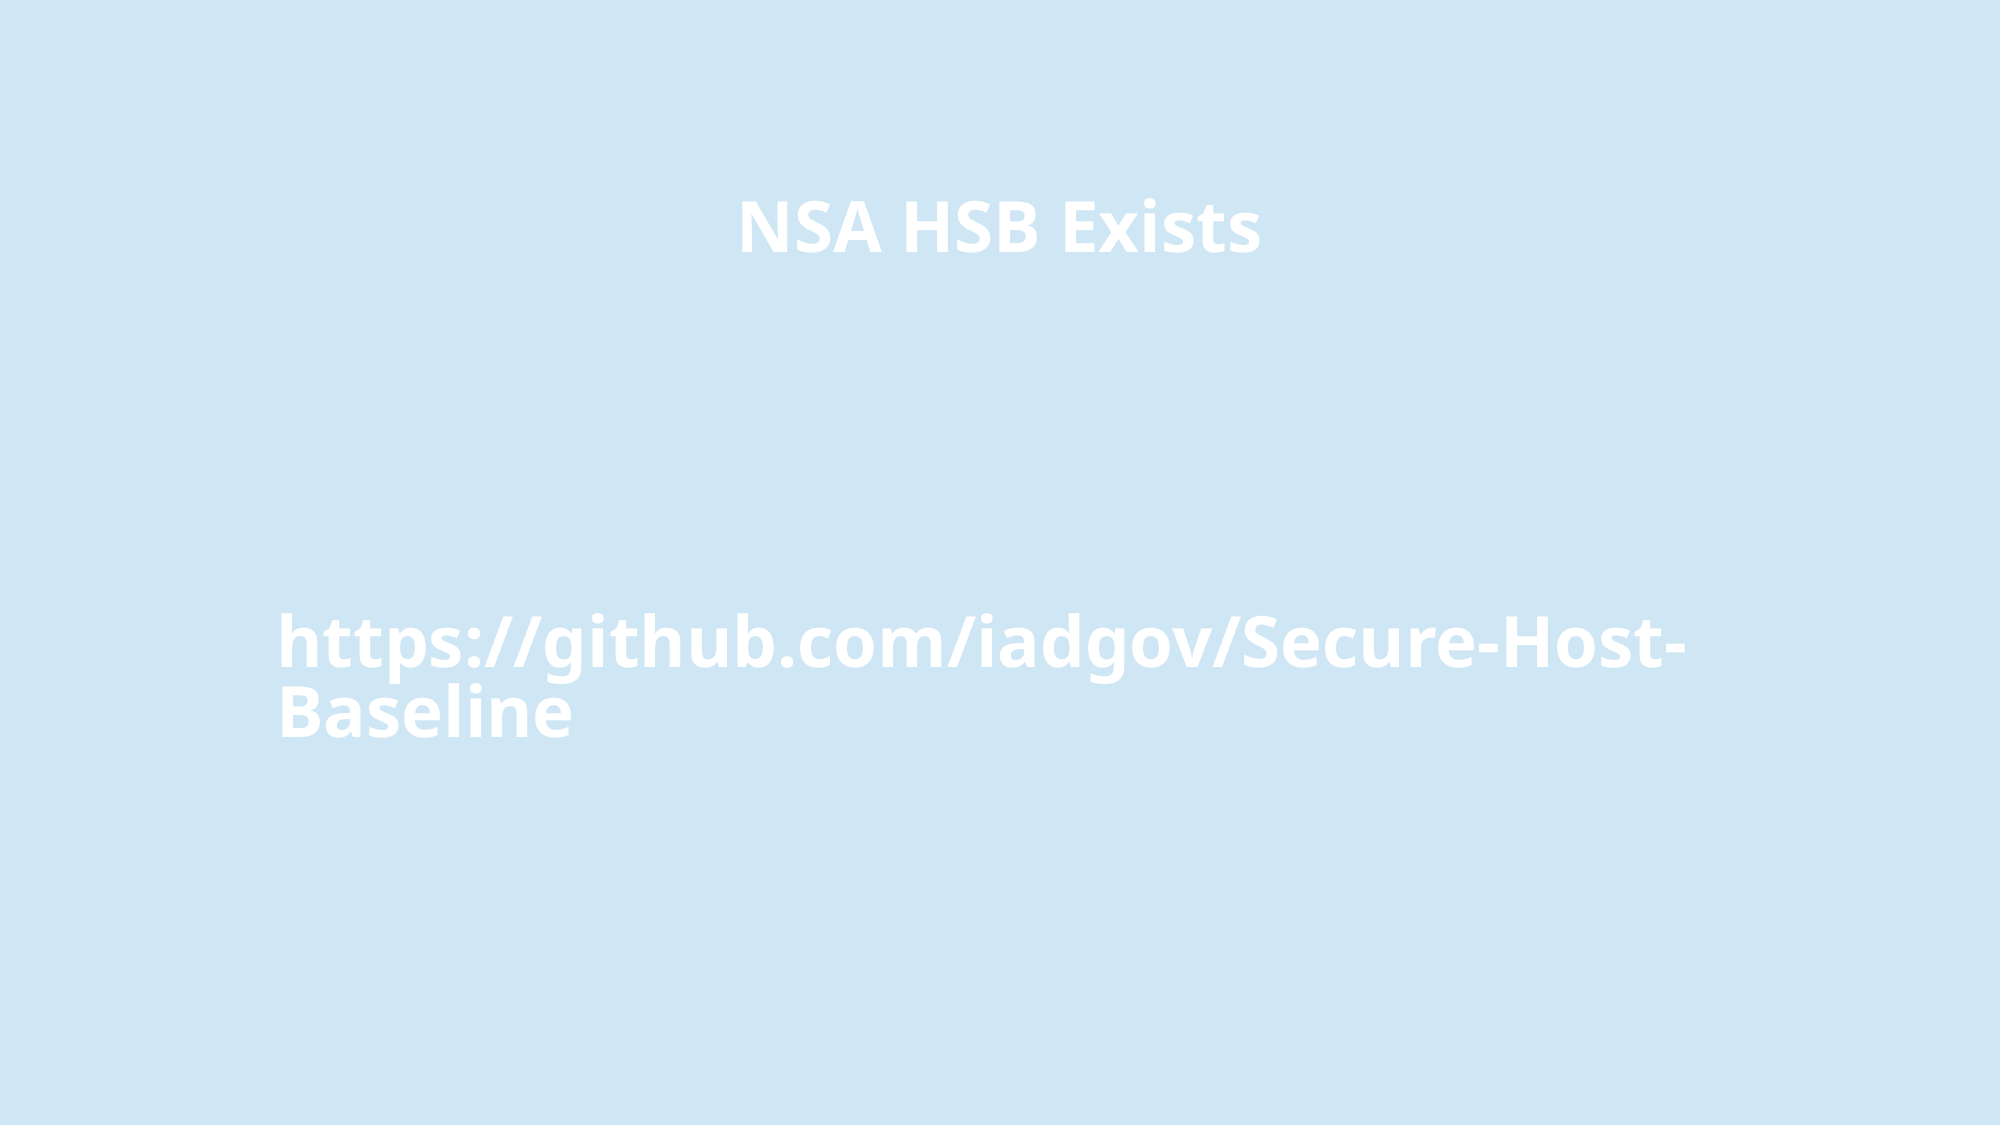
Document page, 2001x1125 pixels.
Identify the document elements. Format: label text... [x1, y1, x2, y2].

subtitle https://github.com/iadgov/Secure-Host-Baseline [261, 590, 1739, 863]
title NSA HSB Exists [261, 184, 1739, 576]
